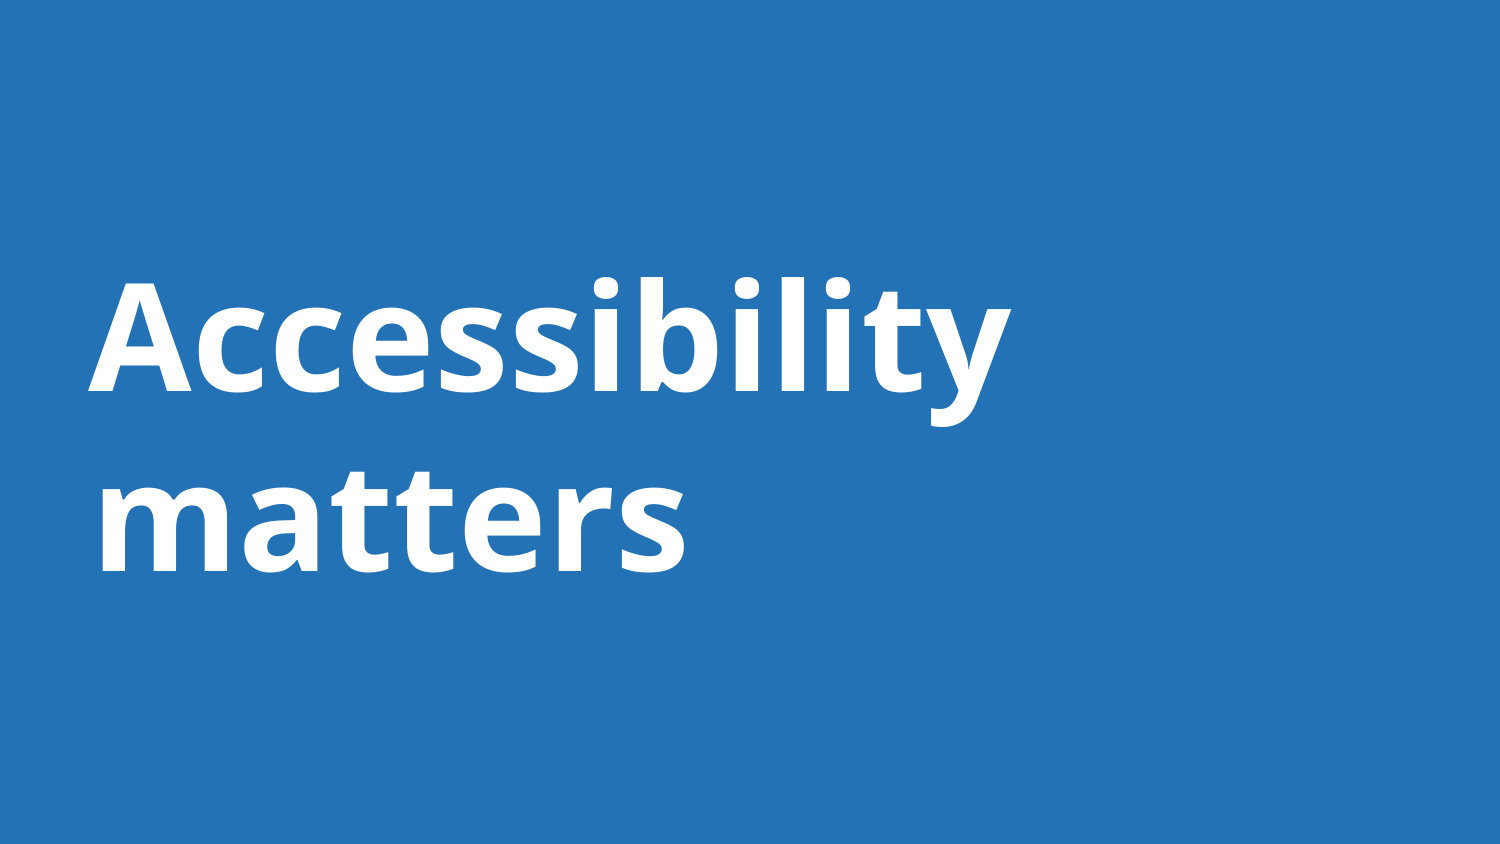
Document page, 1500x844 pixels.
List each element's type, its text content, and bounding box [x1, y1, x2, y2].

title Accessibility matters [83, 0, 1417, 844]
